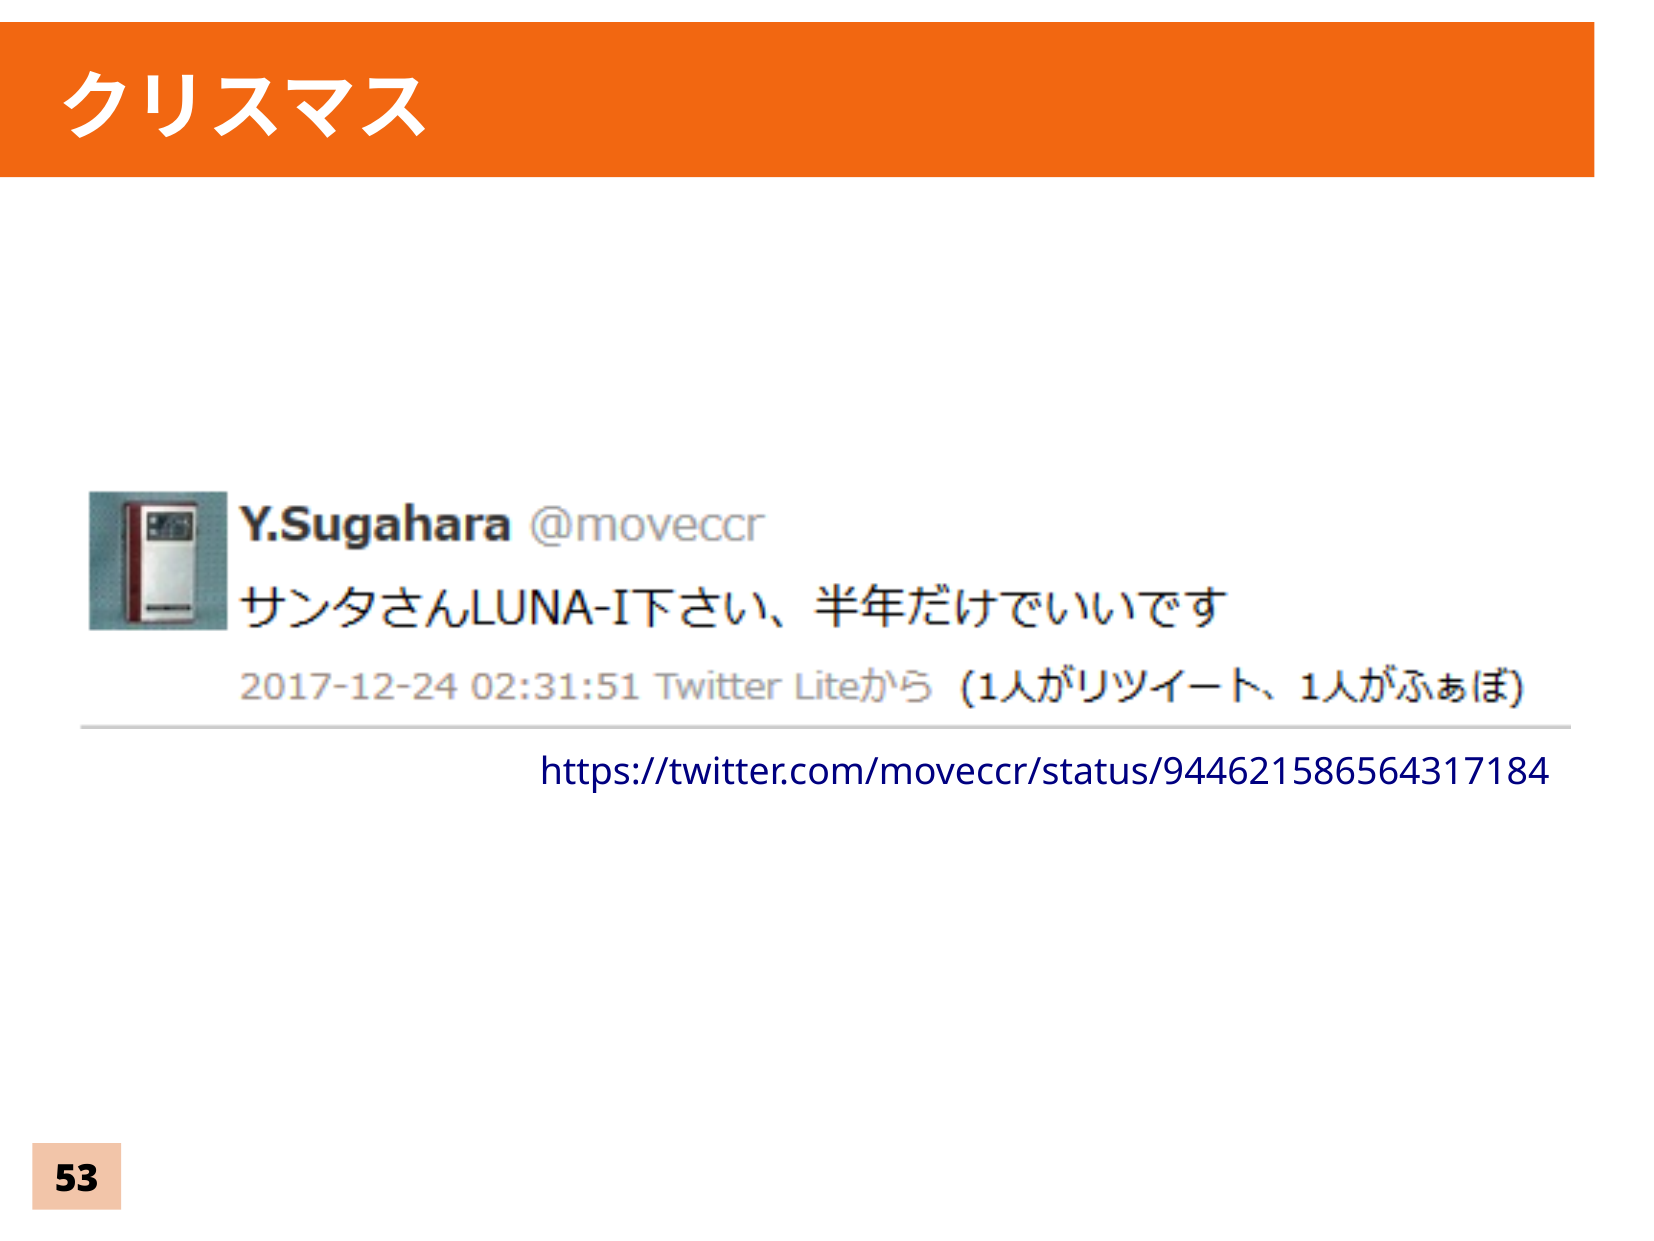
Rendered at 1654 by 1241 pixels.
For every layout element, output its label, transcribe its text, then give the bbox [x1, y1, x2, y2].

picture [73, 484, 1571, 729]
text_box https://twitter.com/moveccr/status/944621586564317184 [416, 736, 1565, 807]
title クリスマス [59, 44, 1595, 156]
